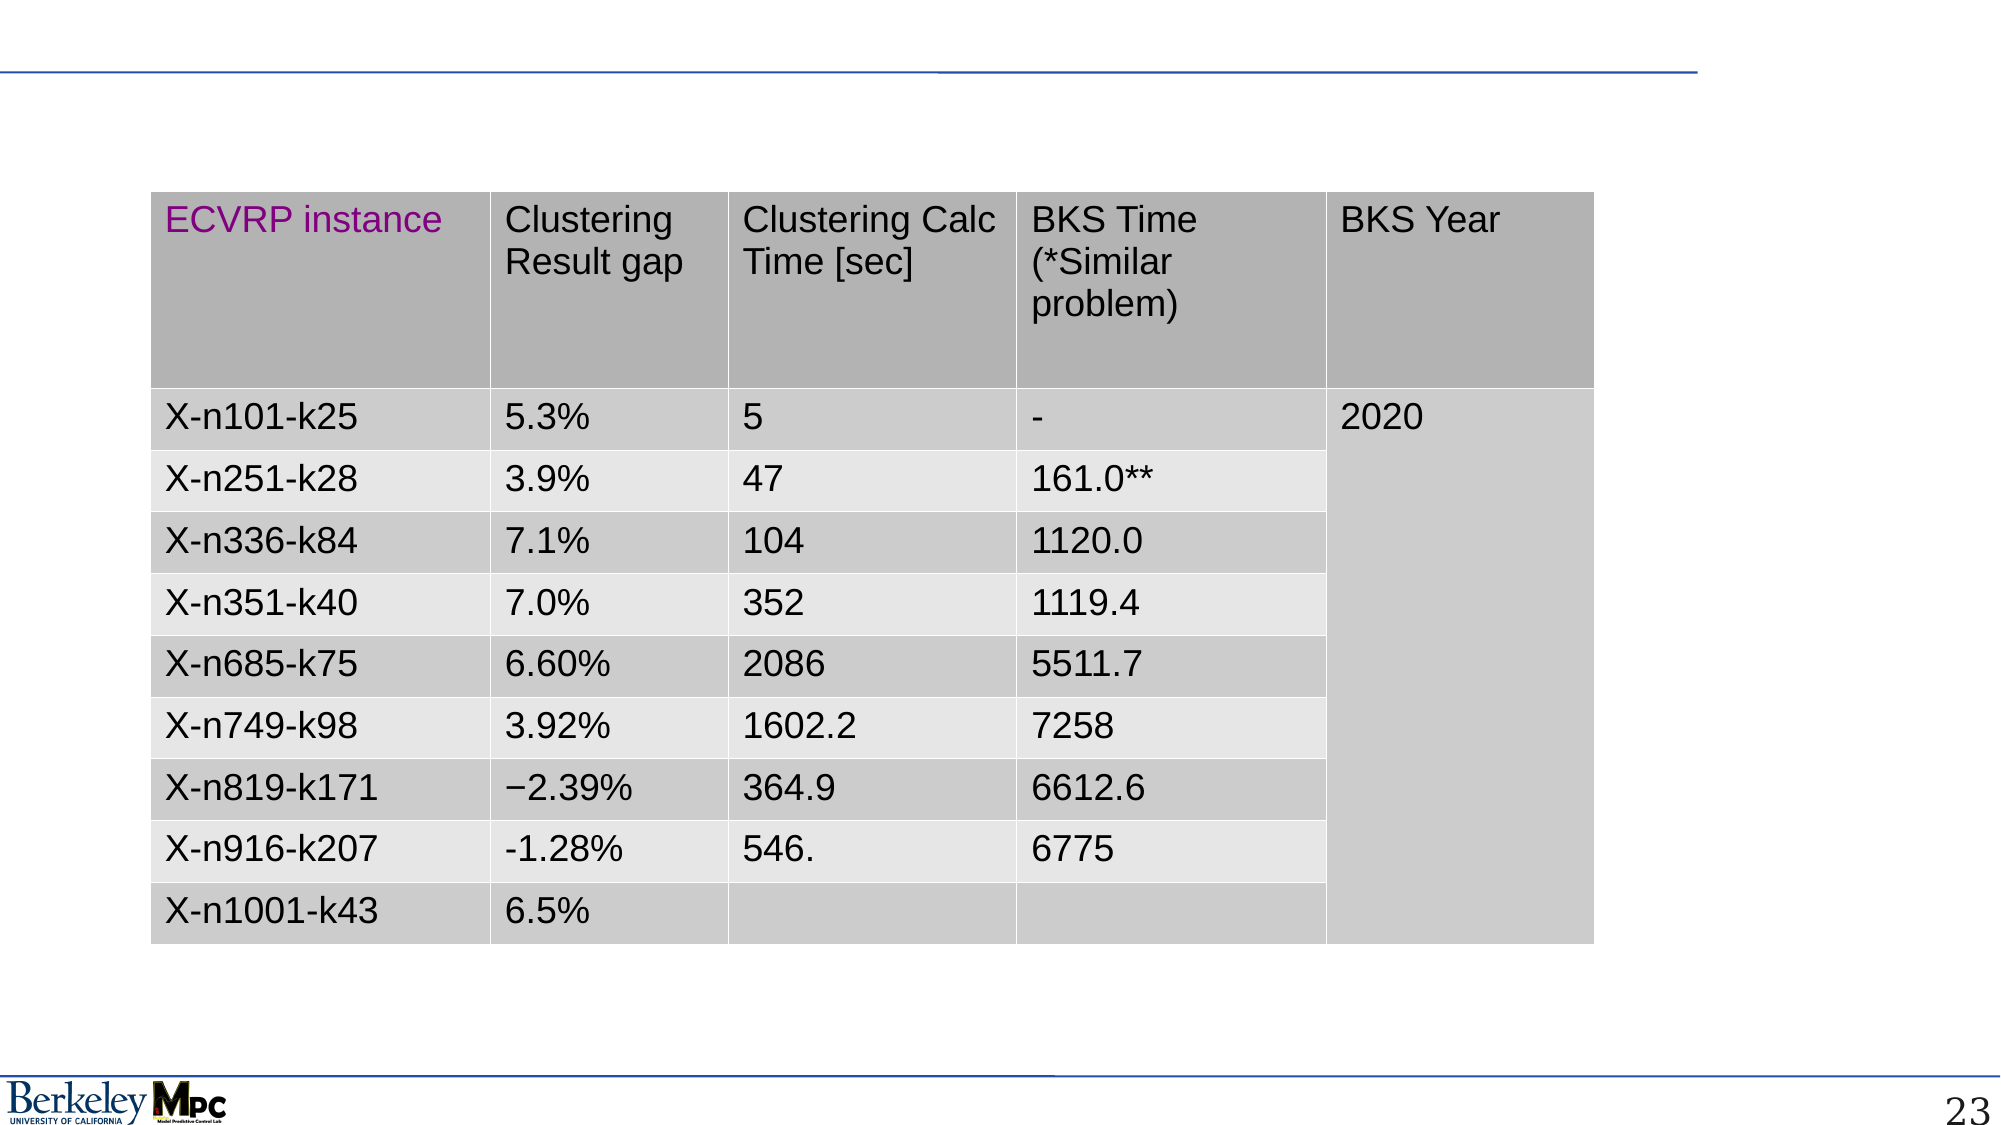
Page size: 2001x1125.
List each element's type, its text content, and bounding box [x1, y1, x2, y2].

table_cell 3.9% [491, 451, 728, 511]
table_cell 7.0% [491, 574, 728, 635]
table_cell X-n336-k84 [151, 512, 490, 573]
table_cell 3.92% [491, 698, 728, 758]
table_header Clustering Calc Time [sec] [729, 192, 1016, 388]
table_cell -1.28% [491, 821, 728, 882]
table_cell 5511.7 [1017, 636, 1326, 697]
table_cell X-n101-k25 [151, 389, 490, 450]
table_cell X-n749-k98 [151, 698, 490, 758]
table_cell 1119.4 [1017, 574, 1326, 635]
table_cell 5 [729, 389, 1016, 450]
table_cell 6.60% [491, 636, 728, 697]
table_cell 1120.0 [1017, 512, 1326, 573]
table_cell X-n819-k171 [151, 759, 490, 820]
table_cell 6775 [1017, 821, 1326, 882]
table_cell −2.39% [491, 759, 728, 820]
table_cell 5.3% [491, 389, 728, 450]
table_header BKS Year [1327, 192, 1594, 388]
table_cell X-n685-k75 [151, 636, 490, 697]
table_header ECVRP instance [151, 192, 490, 388]
table_cell 47 [729, 451, 1016, 511]
table_header BKS Time (*Similar problem) [1017, 192, 1326, 388]
table_cell 7.1% [491, 512, 728, 573]
table_cell [1017, 883, 1326, 944]
table_cell 6.5% [491, 883, 728, 944]
table_cell 546. [729, 821, 1016, 882]
table_cell - [1017, 389, 1326, 450]
table_cell 6612.6 [1017, 759, 1326, 820]
picture [0, 1072, 226, 1125]
table_header Clustering Result gap [491, 192, 728, 388]
table_cell X-n916-k207 [151, 821, 490, 882]
table_cell 7258 [1017, 698, 1326, 758]
table_cell 2020 [1327, 389, 1594, 944]
table_cell [729, 883, 1016, 944]
table_cell 161.0** [1017, 451, 1326, 511]
table_cell 352 [729, 574, 1016, 635]
table_cell X-n351-k40 [151, 574, 490, 635]
table_cell 104 [729, 512, 1016, 573]
table_cell X-n251-k28 [151, 451, 490, 511]
table_cell 1602.2 [729, 698, 1016, 758]
table_cell 364.9 [729, 759, 1016, 820]
table_cell X-n1001-k43 [151, 883, 490, 944]
table_cell 2086 [729, 636, 1016, 697]
